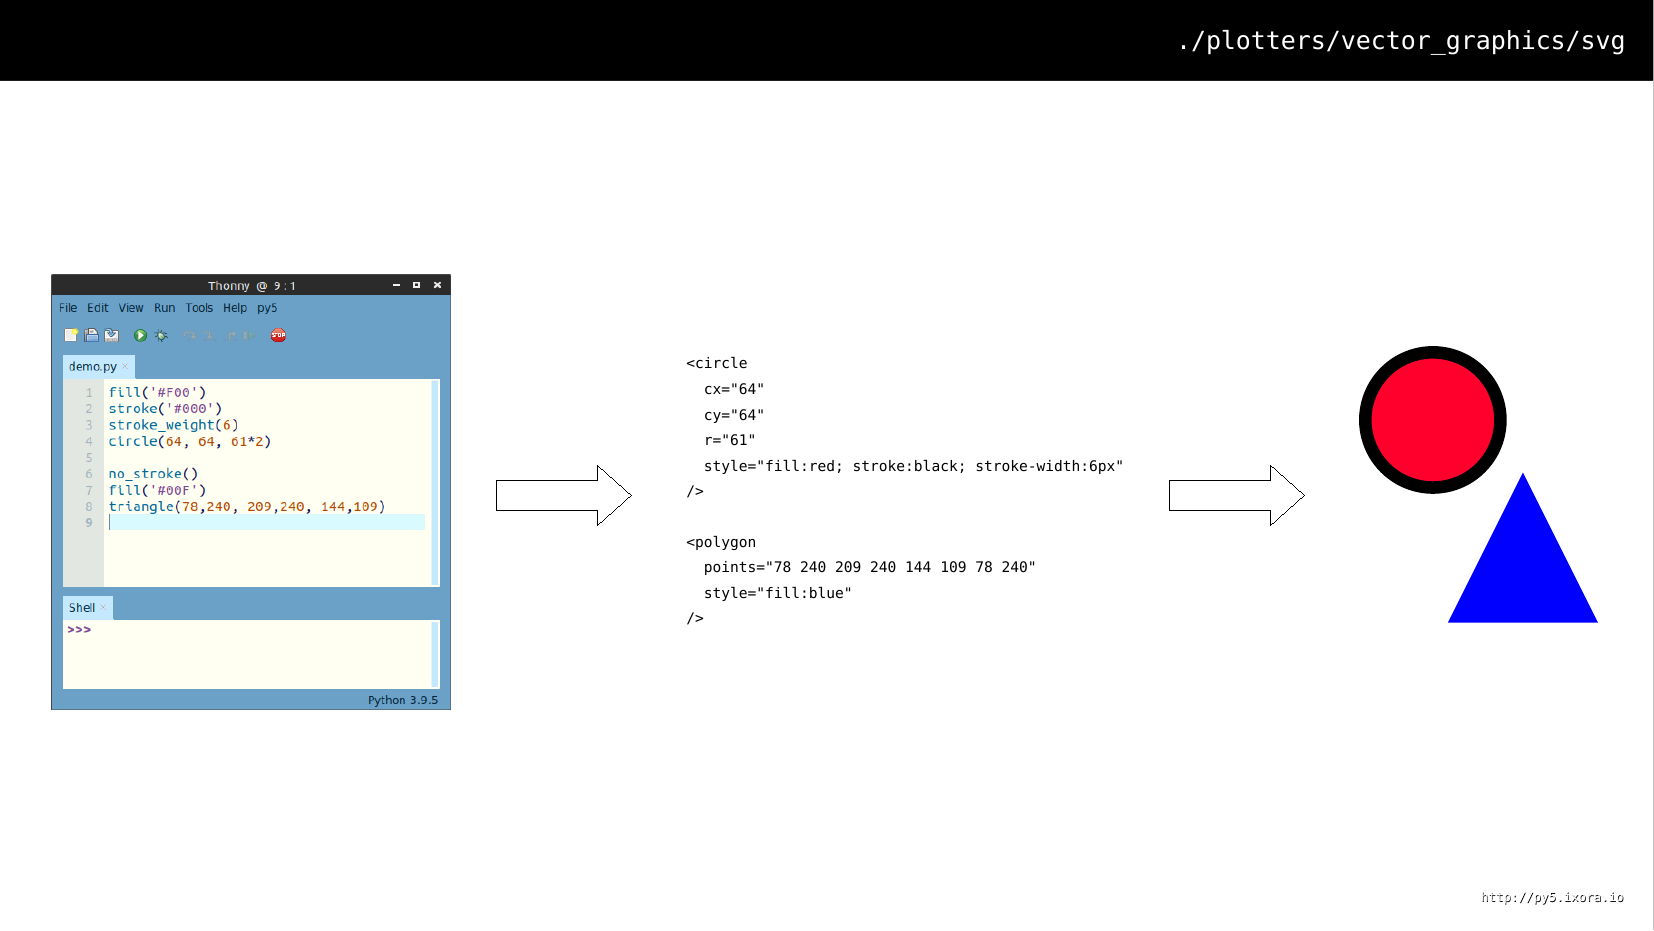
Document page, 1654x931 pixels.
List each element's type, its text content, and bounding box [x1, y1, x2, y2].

picture [51, 274, 451, 710]
text_box http://py5.ixora.io [15, 882, 1639, 918]
text_box [0, 80, 1654, 931]
text_box ./plotters/vector_graphics/svg [15, 18, 1641, 67]
text_box <circle cx="64" cy="64" r="61" style="fill:red; stroke:black; stroke-width:6px" /> <polygon points="78 240 209 240 144 109 78 240" style="fill:blue" /> [671, 339, 1154, 674]
